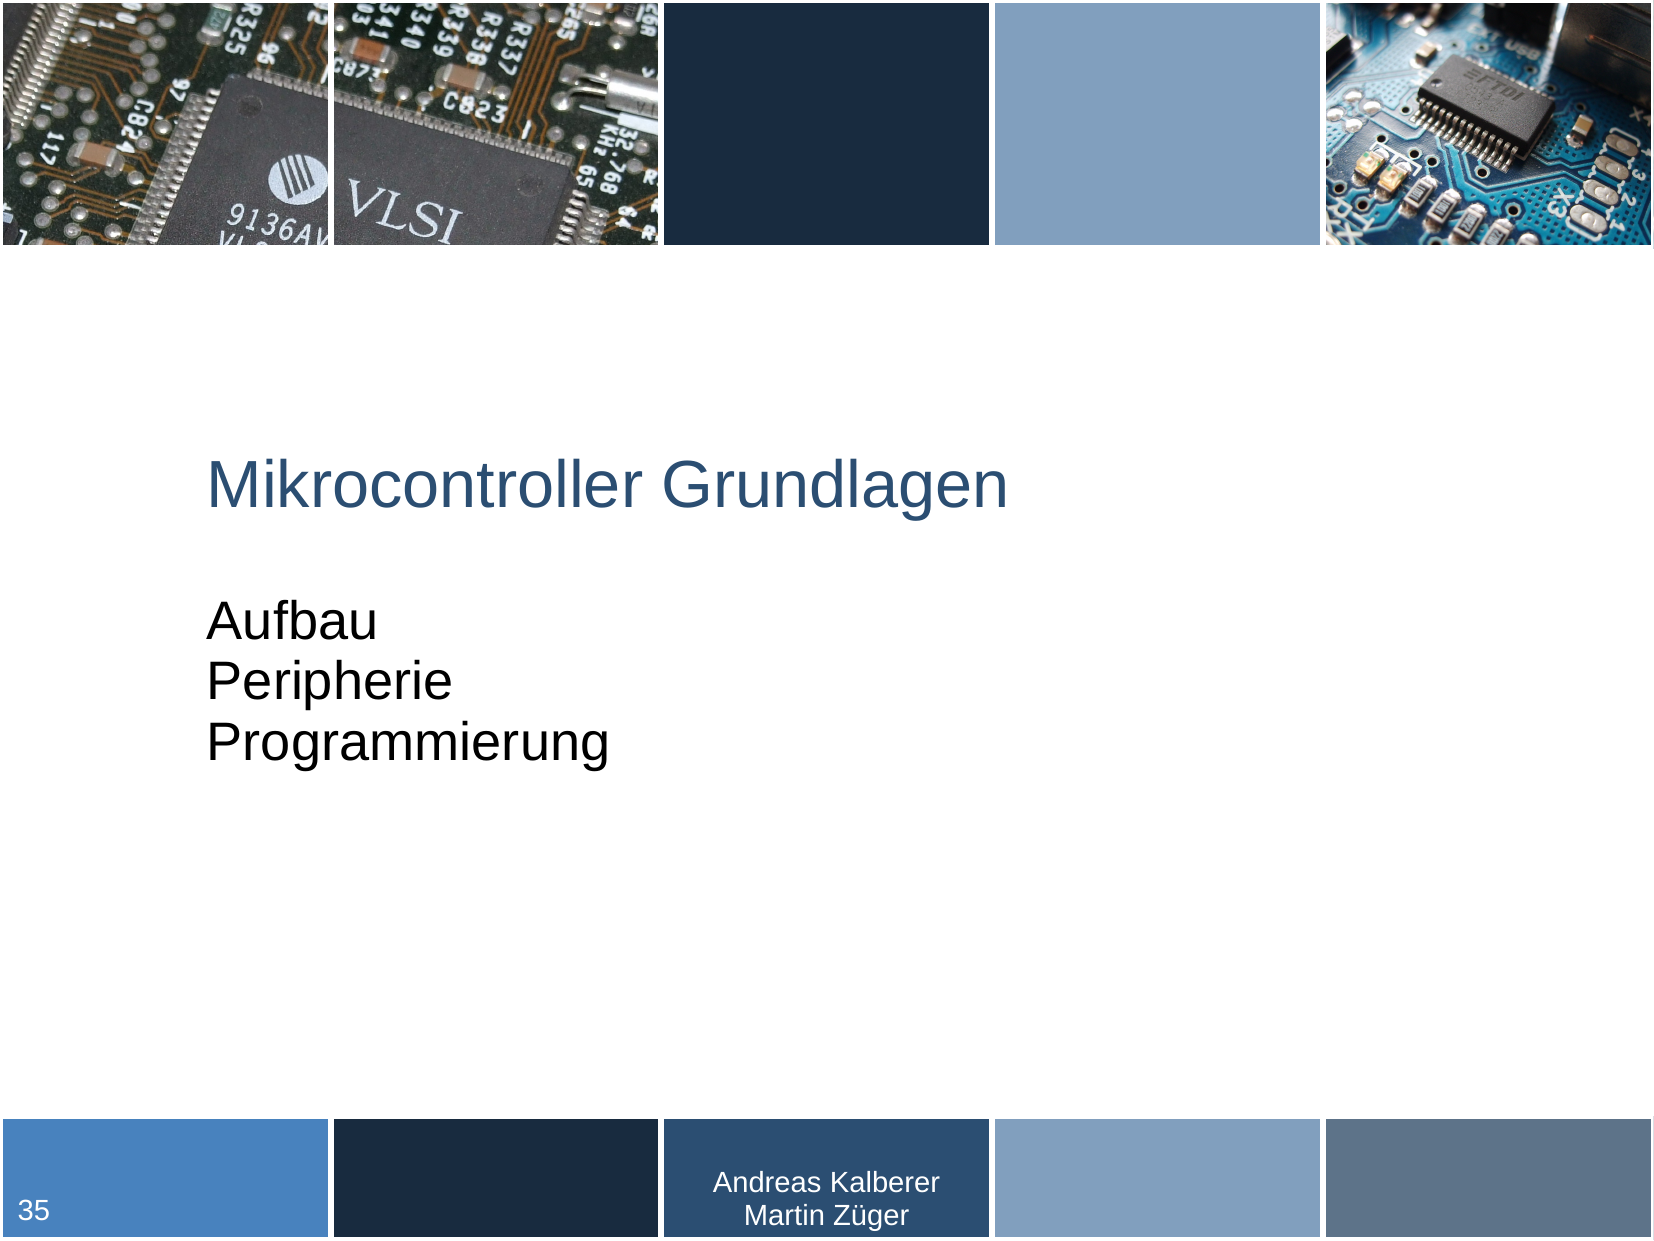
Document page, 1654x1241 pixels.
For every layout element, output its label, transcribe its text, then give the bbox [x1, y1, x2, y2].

picture [1326, 3, 1651, 245]
subtitle Aufbau Peripherie Programmierung [206, 590, 1477, 1241]
title Mikrocontroller Grundlagen [206, 395, 1477, 573]
